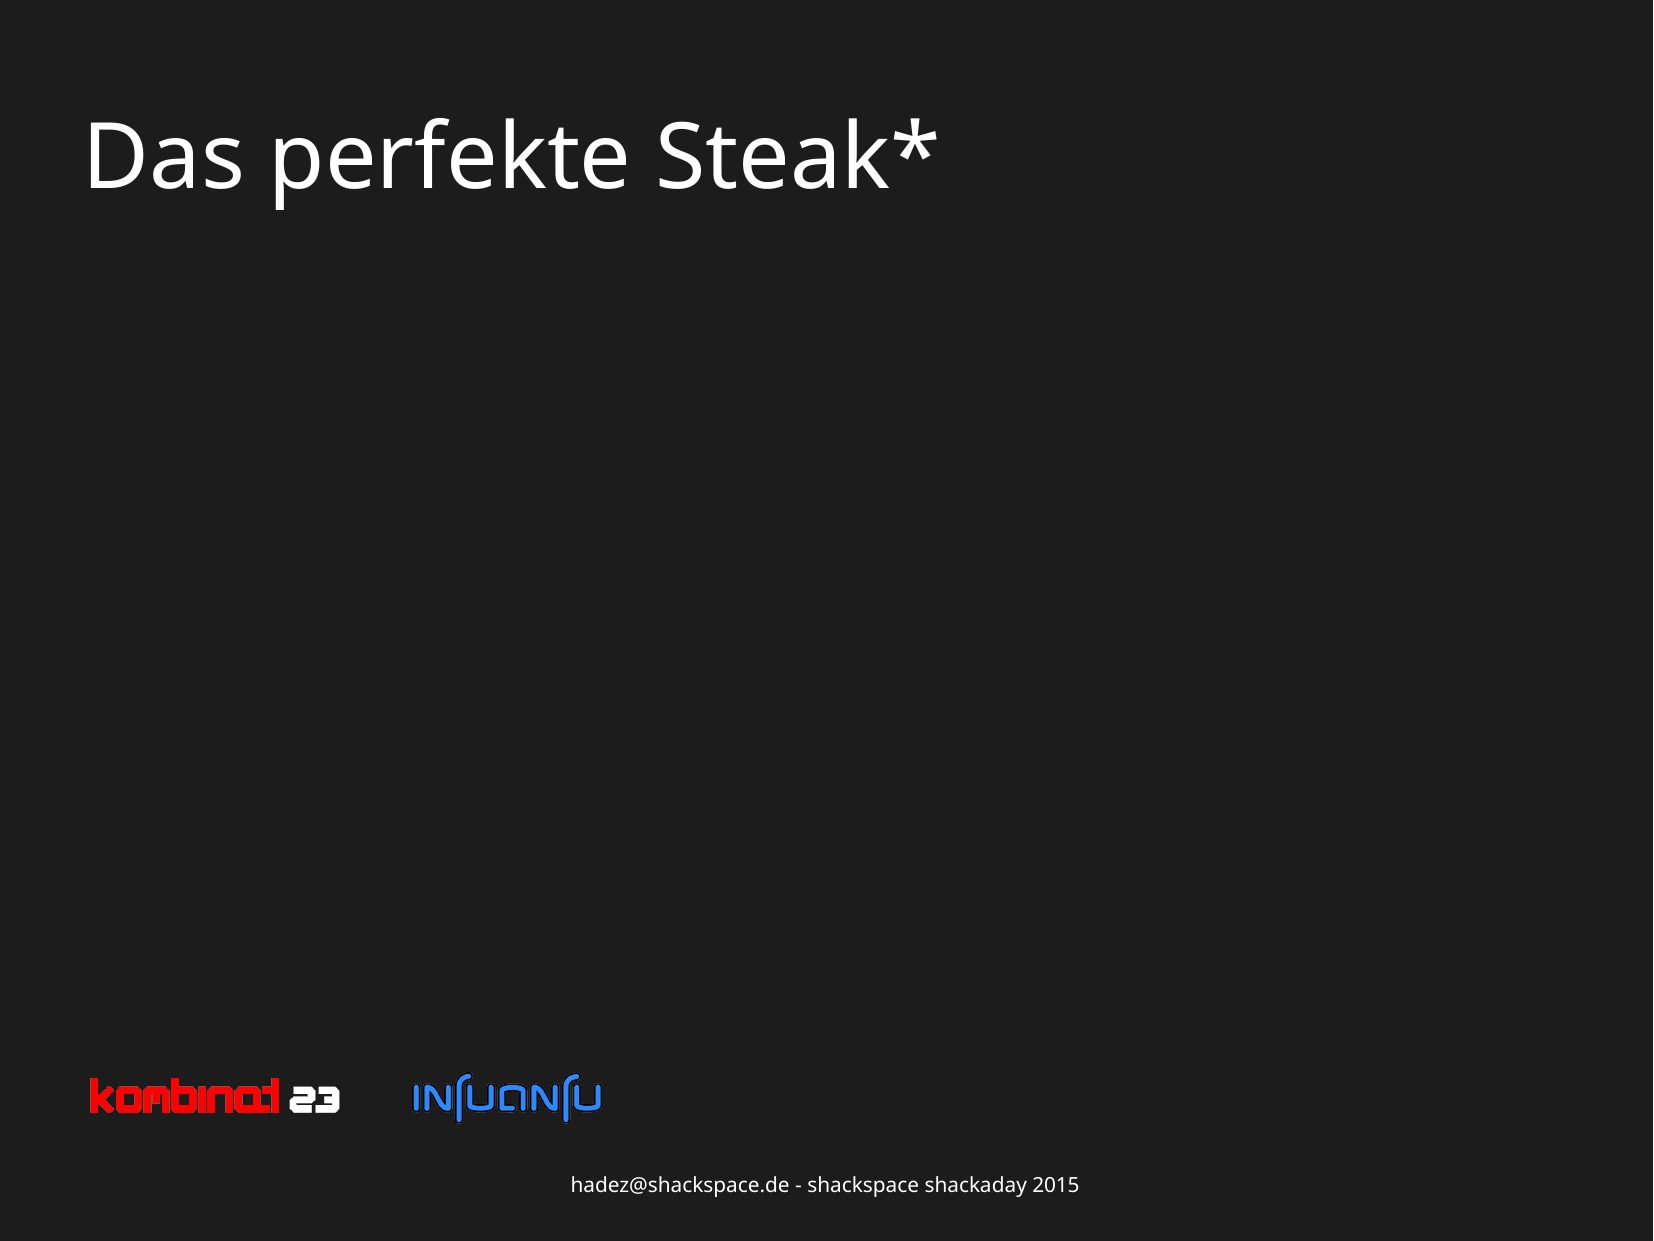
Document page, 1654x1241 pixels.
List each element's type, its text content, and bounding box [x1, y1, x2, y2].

picture [412, 1072, 602, 1125]
picture [83, 1072, 348, 1127]
title Das perfekte Steak* [82, 49, 1571, 257]
